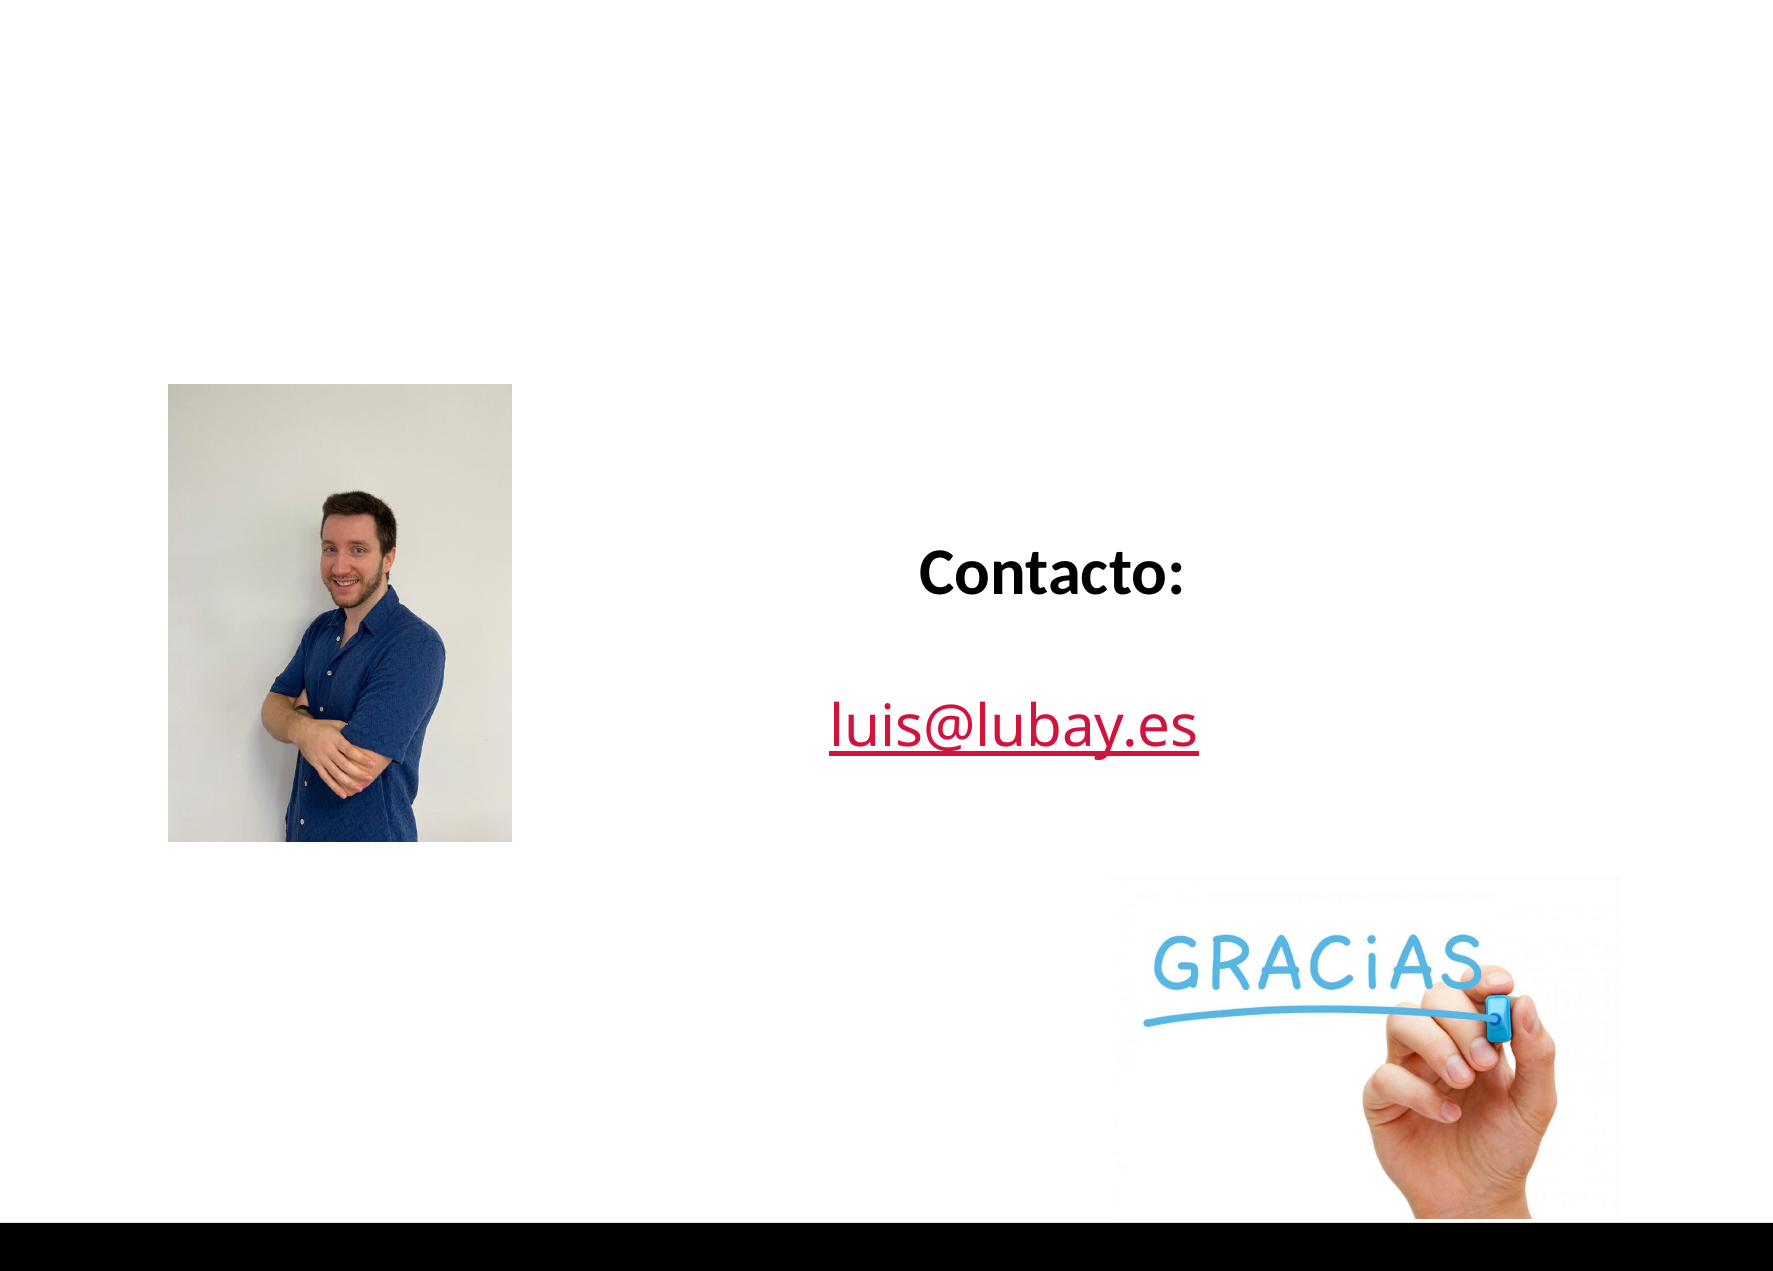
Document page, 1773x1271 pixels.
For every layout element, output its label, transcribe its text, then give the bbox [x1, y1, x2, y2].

text_box [102, 142, 1692, 982]
picture [168, 384, 512, 842]
text_box Contacto: luis@lubay.es [769, 525, 1257, 768]
picture [1110, 879, 1620, 1219]
